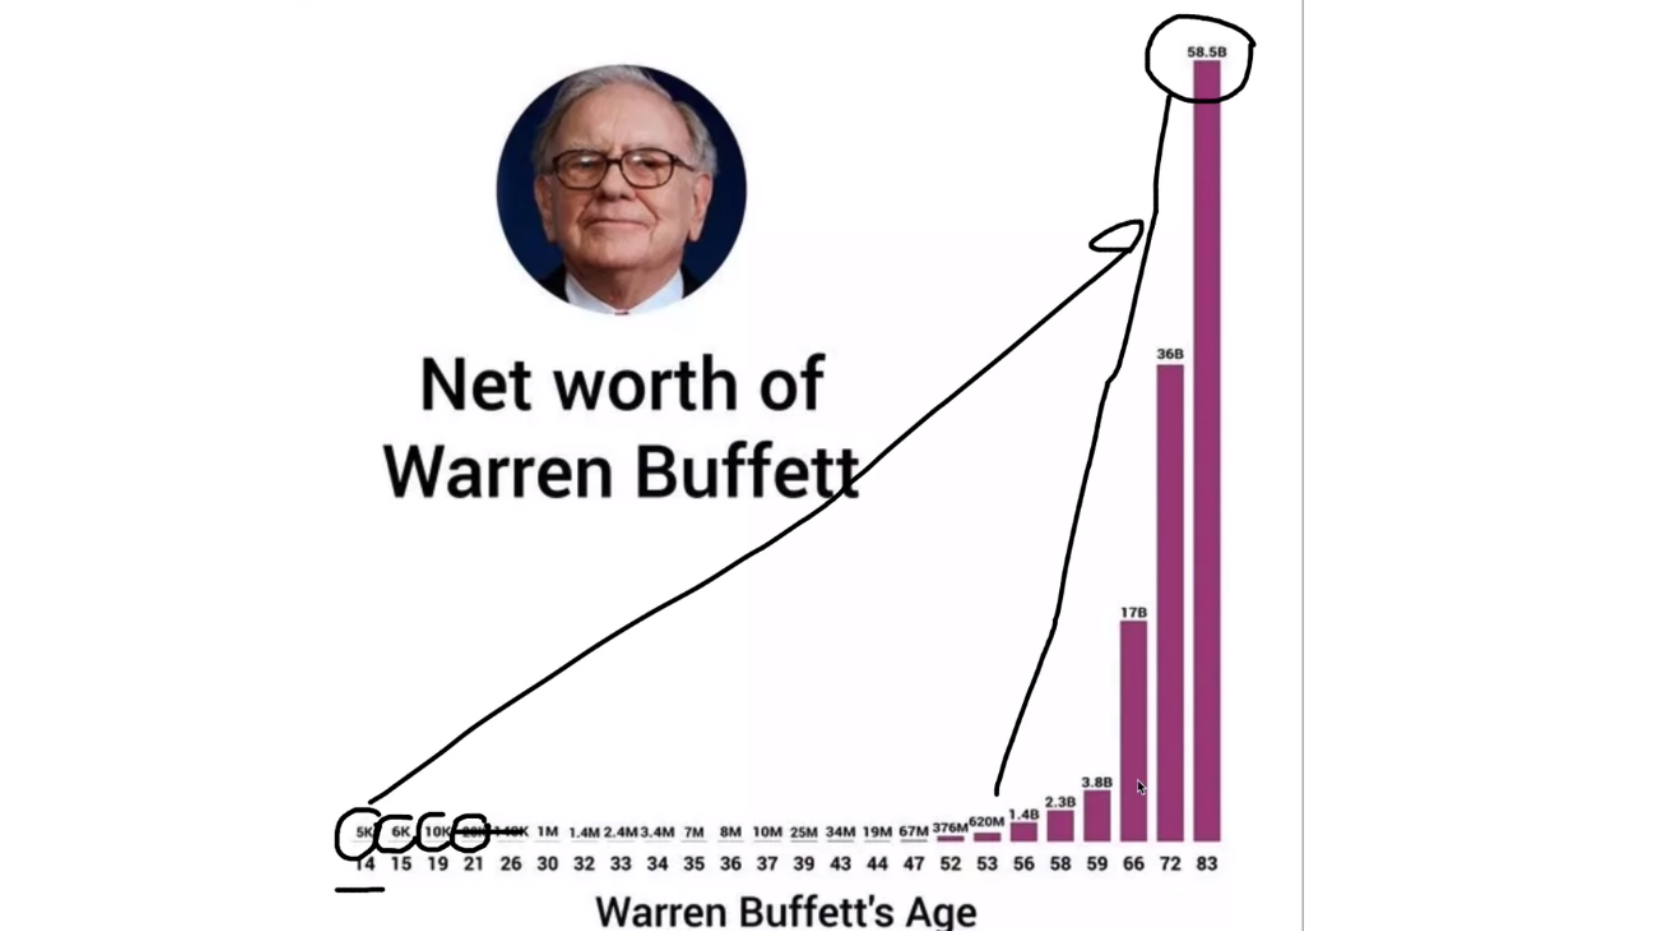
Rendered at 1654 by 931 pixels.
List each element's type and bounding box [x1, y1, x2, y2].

picture [228, 0, 1313, 931]
